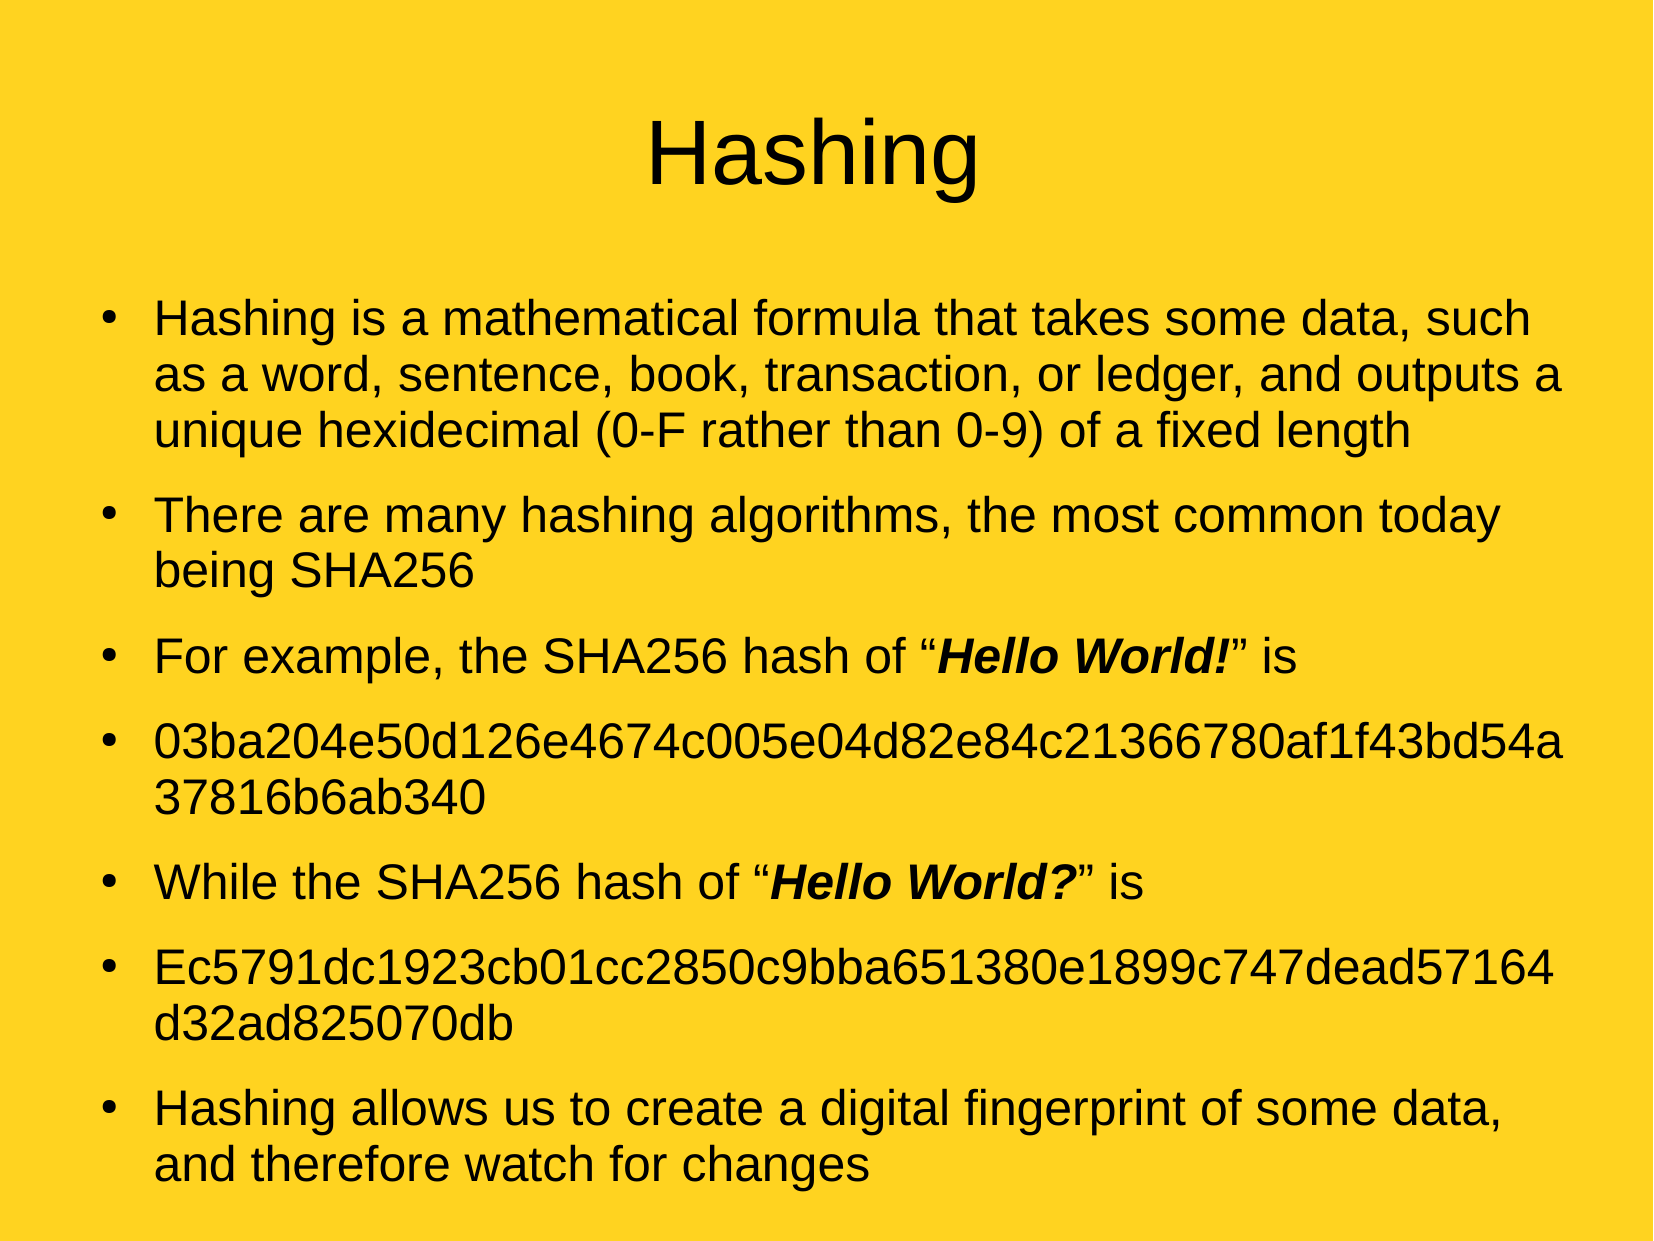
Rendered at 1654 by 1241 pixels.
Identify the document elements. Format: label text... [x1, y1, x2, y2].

list Hashing is a mathematical formula that takes some data, such as a word, sentence, book, transaction, or ledger, and outputs a unique hexidecimal (0-F rather than 0-9) of a fixed length There are many hashing algorithms, the most common today being SHA256 For example, the SHA256 hash of “Hello World!” is 03ba204e50d126e4674c005e04d82e84c21366780af1f43bd54a37816b6ab340 While the SHA256 hash of “Hello World?” is Ec5791dc1923cb01cc2850c9bba651380e1899c747dead57164d32ad825070db Hashing allows us to create a digital fingerprint of some data, and therefore watch for changes [82, 290, 1571, 1195]
title Hashing [82, 49, 1571, 257]
